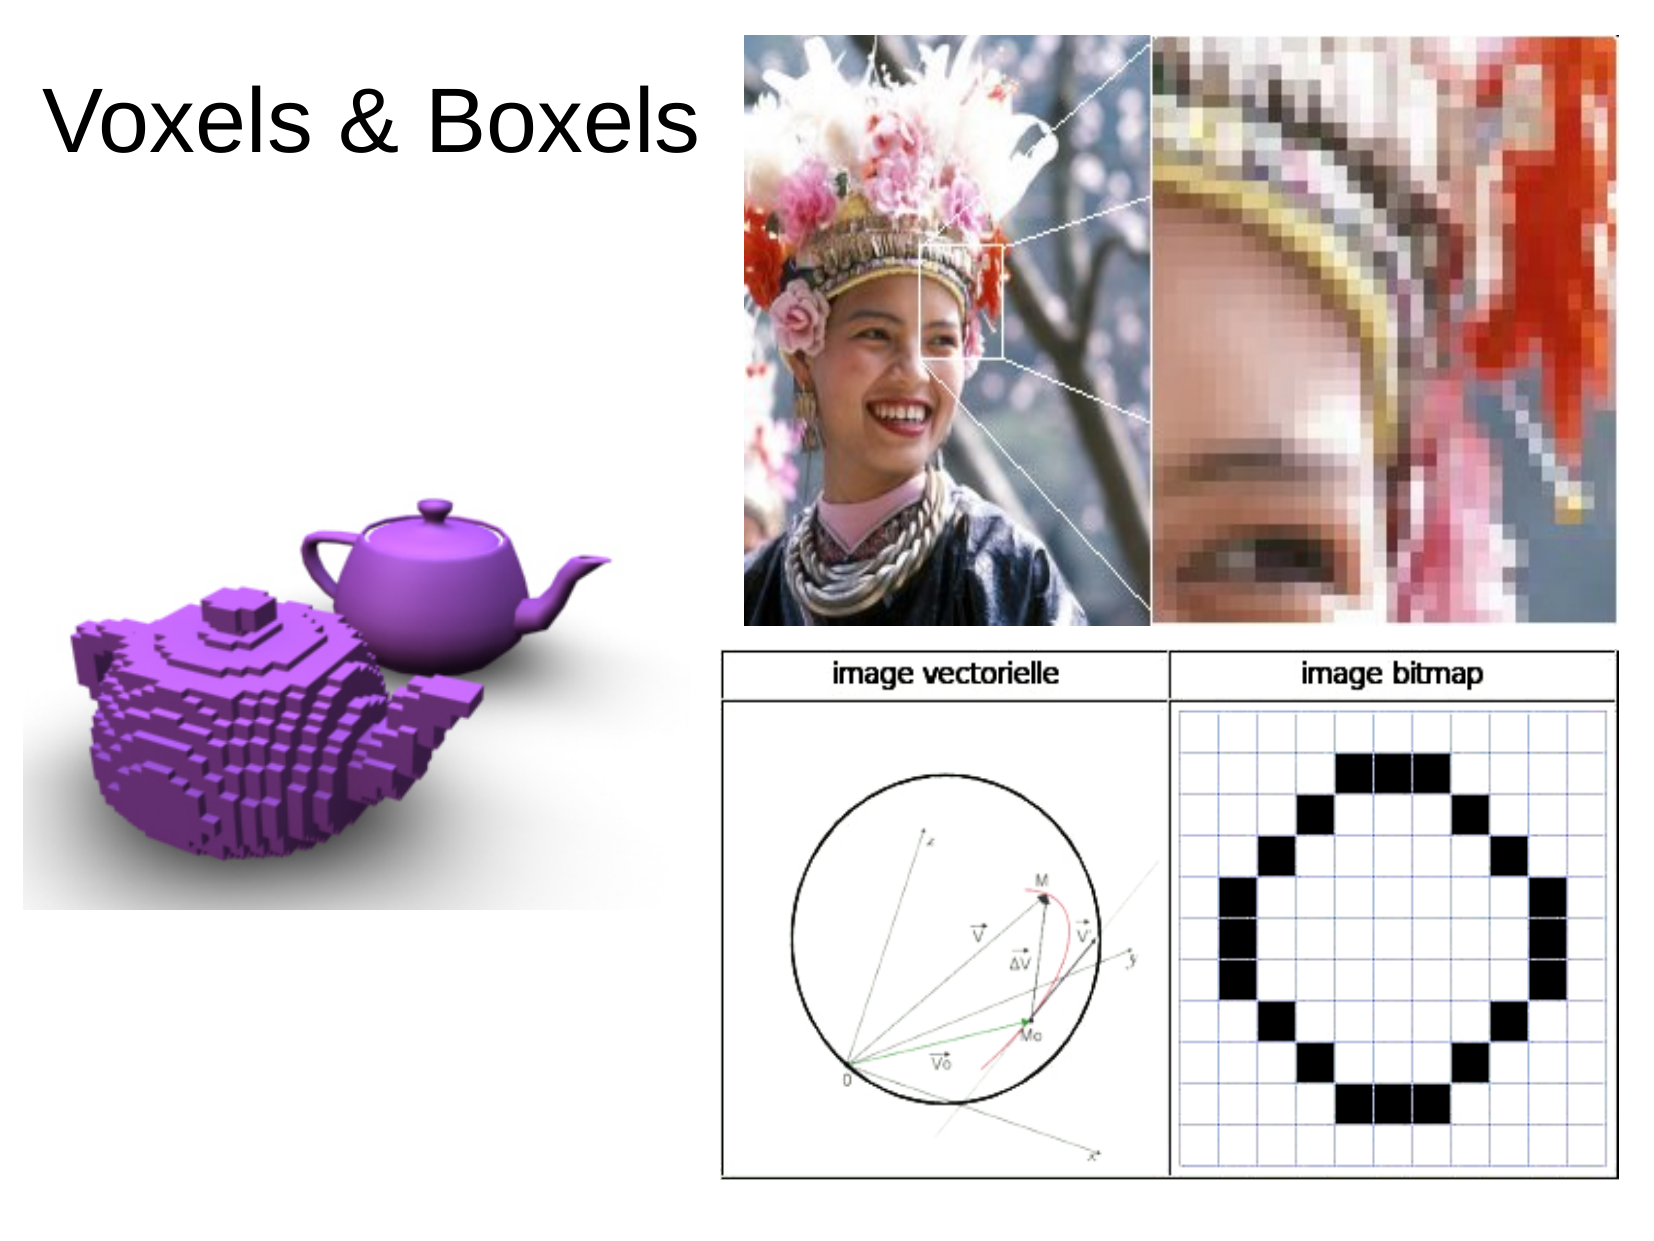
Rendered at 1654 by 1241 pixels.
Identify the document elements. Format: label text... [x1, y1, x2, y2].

picture [23, 409, 691, 910]
picture [720, 649, 1619, 1182]
title Voxels & Boxels [0, 17, 768, 225]
picture [744, 35, 1619, 626]
